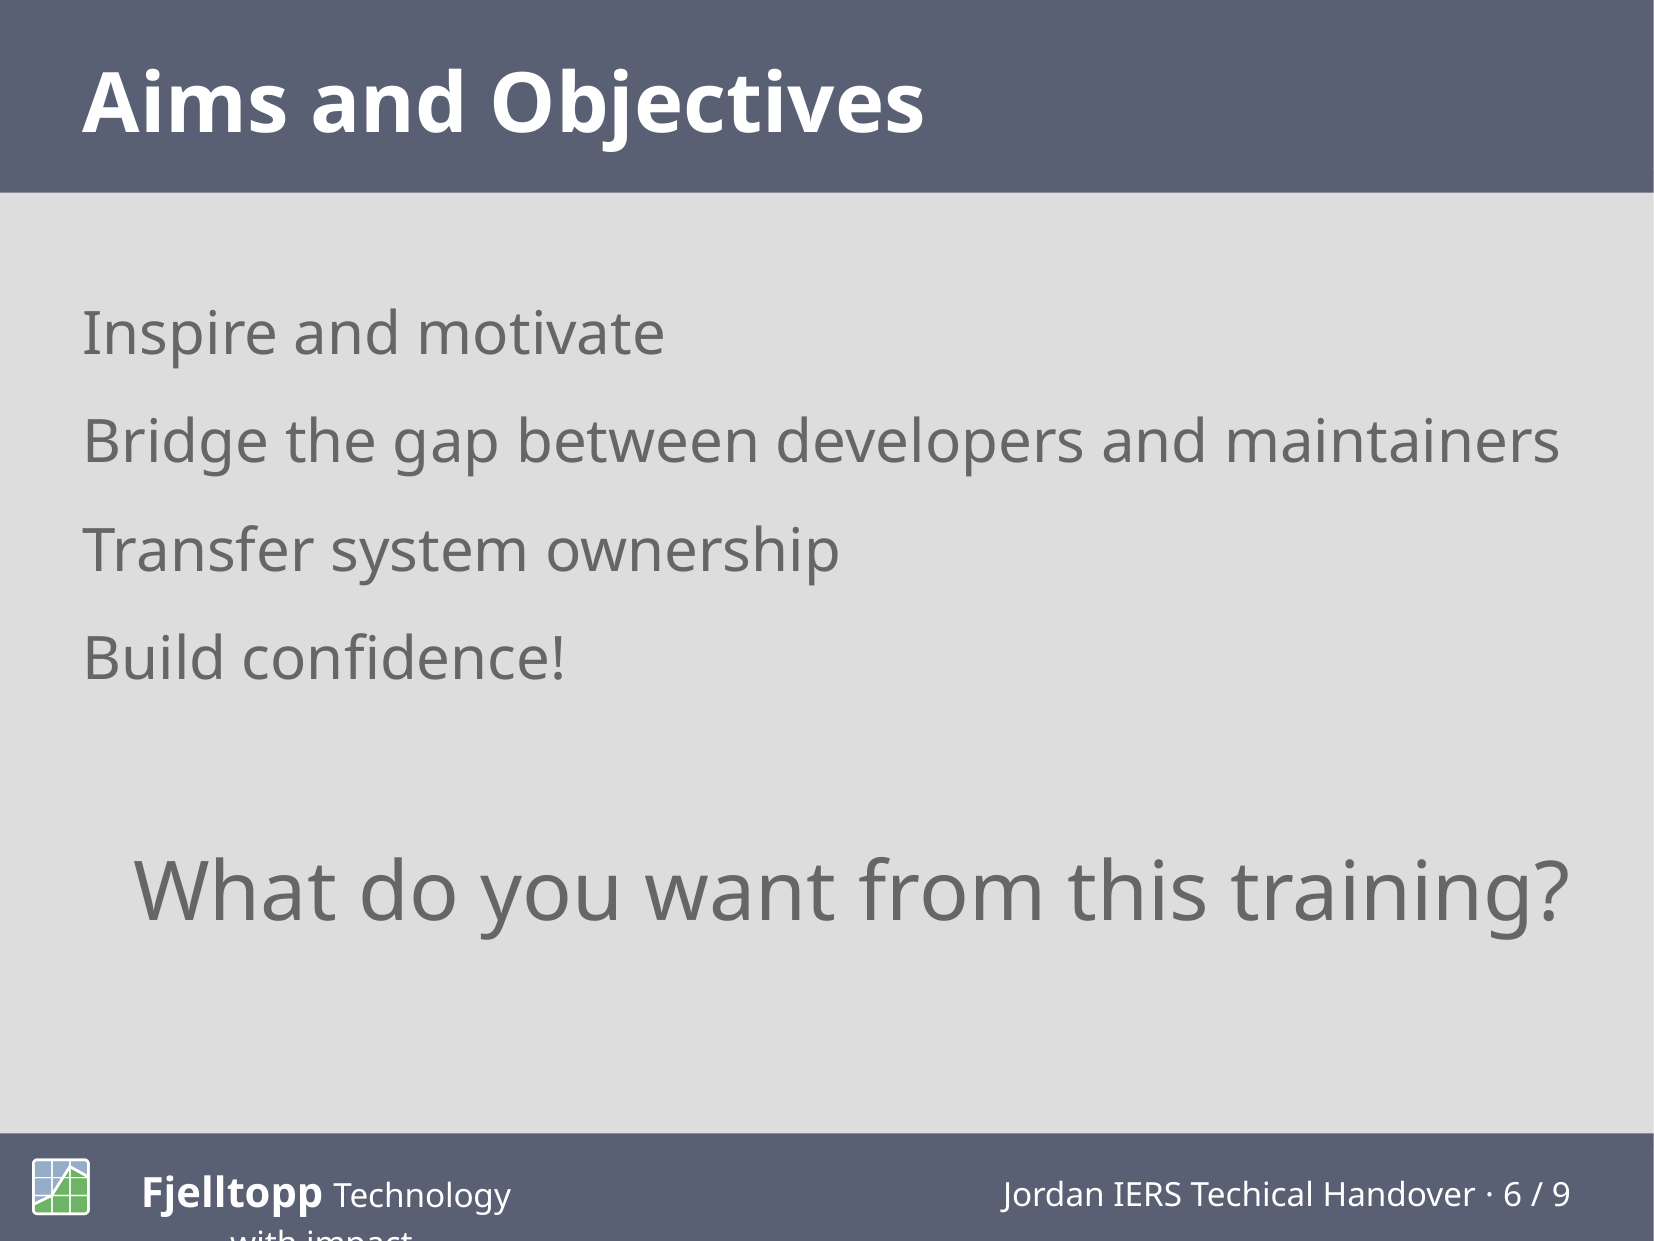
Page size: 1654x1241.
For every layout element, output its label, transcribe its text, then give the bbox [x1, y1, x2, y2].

list Inspire and motivate Bridge the gap between developers and maintainers Transfer system ownership Build confidence! What do you want from this training? [82, 290, 1571, 1010]
title Aims and Objectives [82, 47, 1264, 152]
